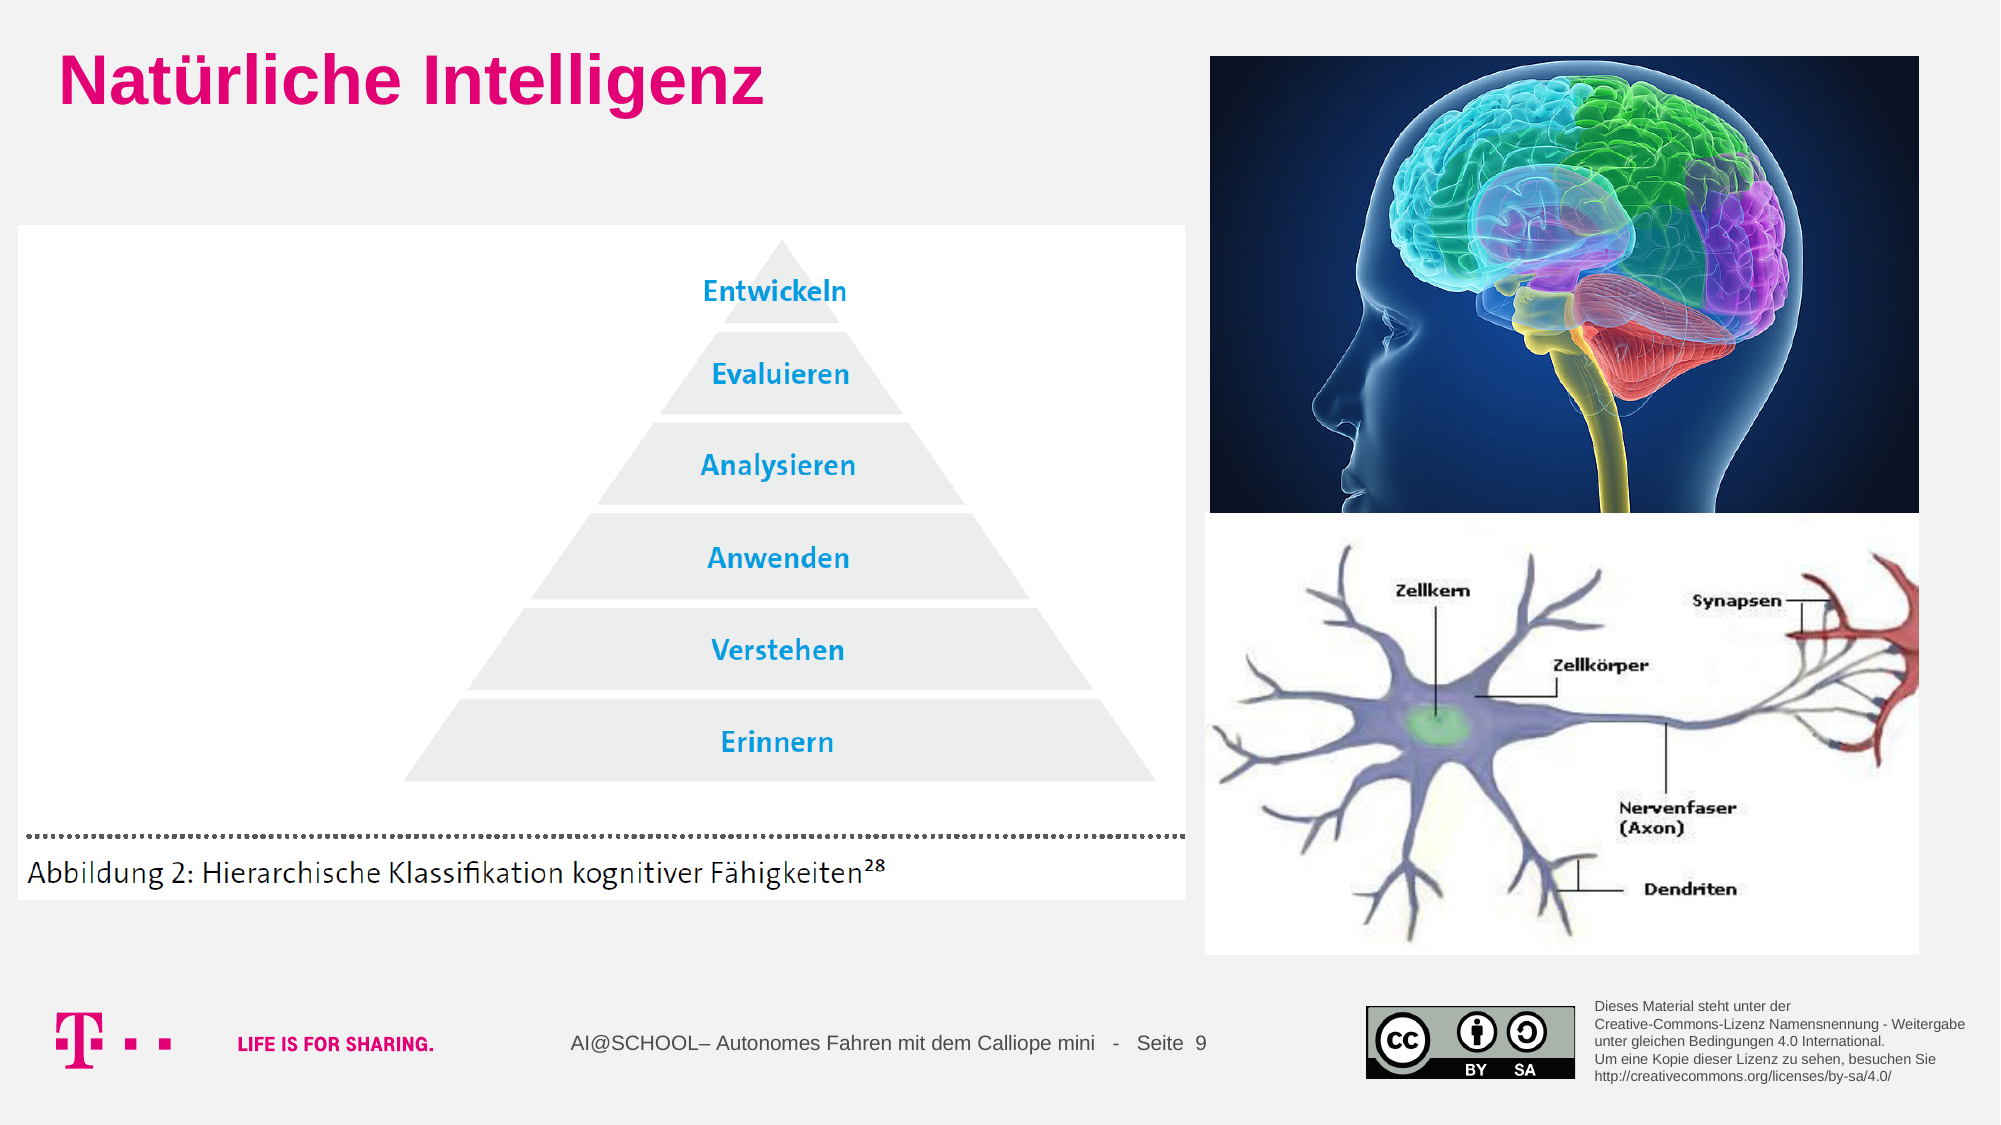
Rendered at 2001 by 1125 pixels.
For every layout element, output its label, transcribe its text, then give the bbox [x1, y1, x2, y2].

picture [18, 225, 1186, 900]
picture [1205, 56, 1919, 955]
title Natürliche Intelligenz [0, 43, 1888, 132]
